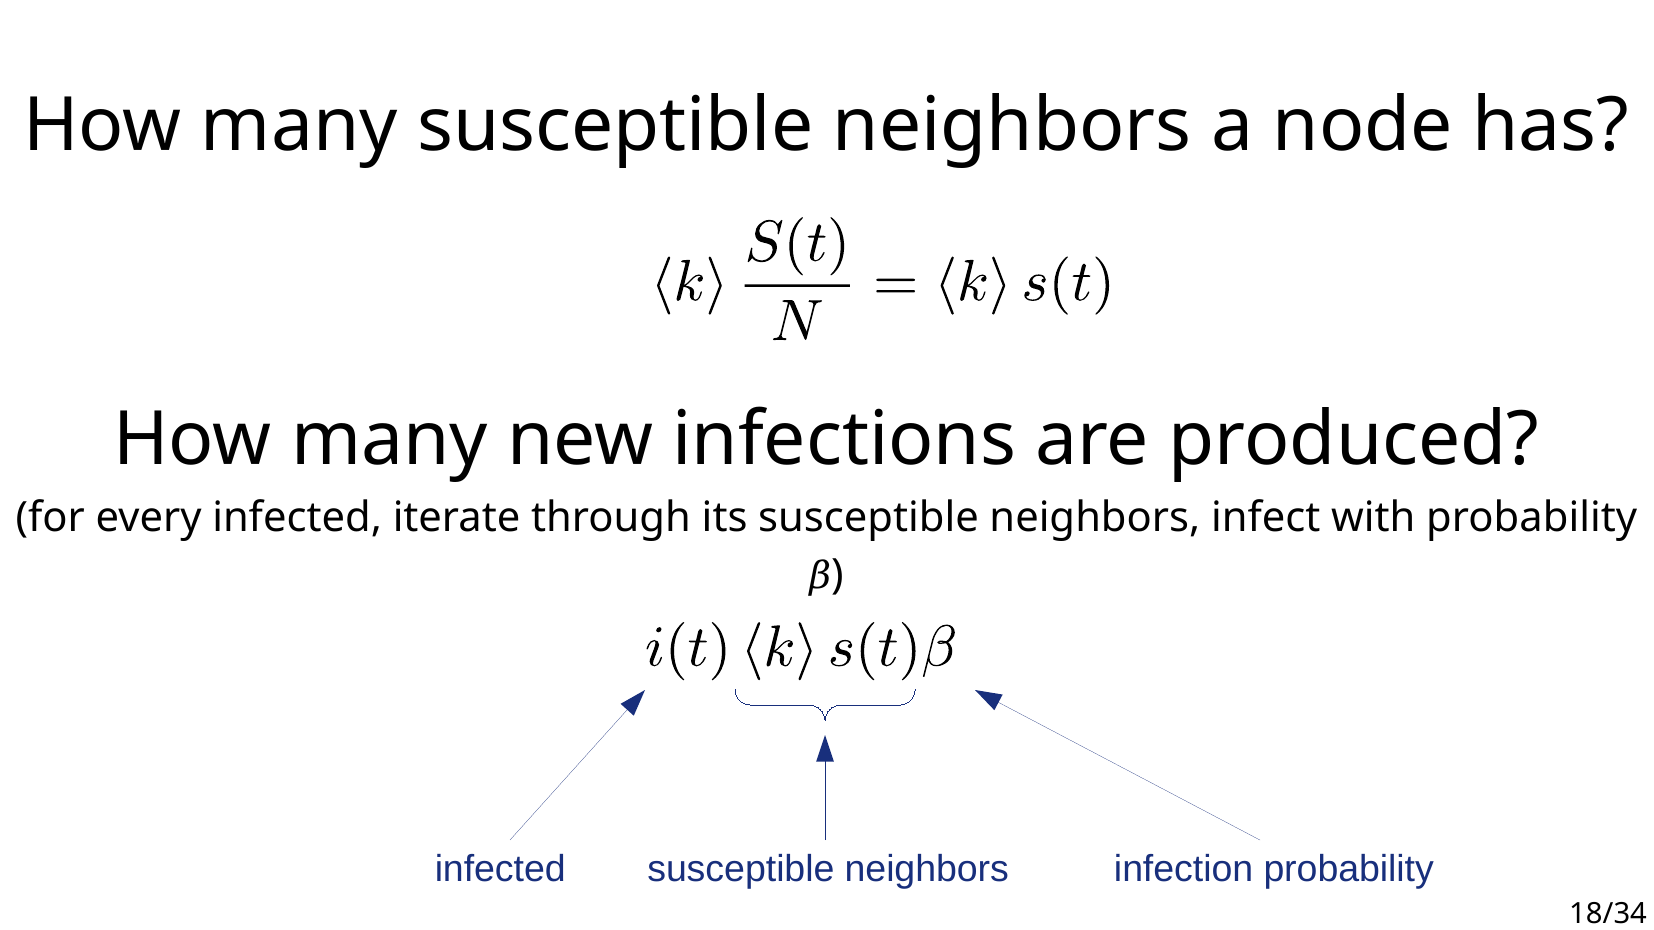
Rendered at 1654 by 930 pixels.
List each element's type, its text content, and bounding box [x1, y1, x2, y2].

title How many new infections are produced? (for every infected, iterate through its susceptible neighbors, infect with probability β) [0, 427, 1653, 558]
text_box infected [420, 840, 581, 897]
text_box susceptible neighbors [632, 840, 1048, 897]
text_box infection probability [1099, 840, 1515, 897]
text_box [644, 622, 958, 681]
text_box [650, 217, 1115, 341]
title How many susceptible neighbors a node has? [0, 0, 1653, 243]
